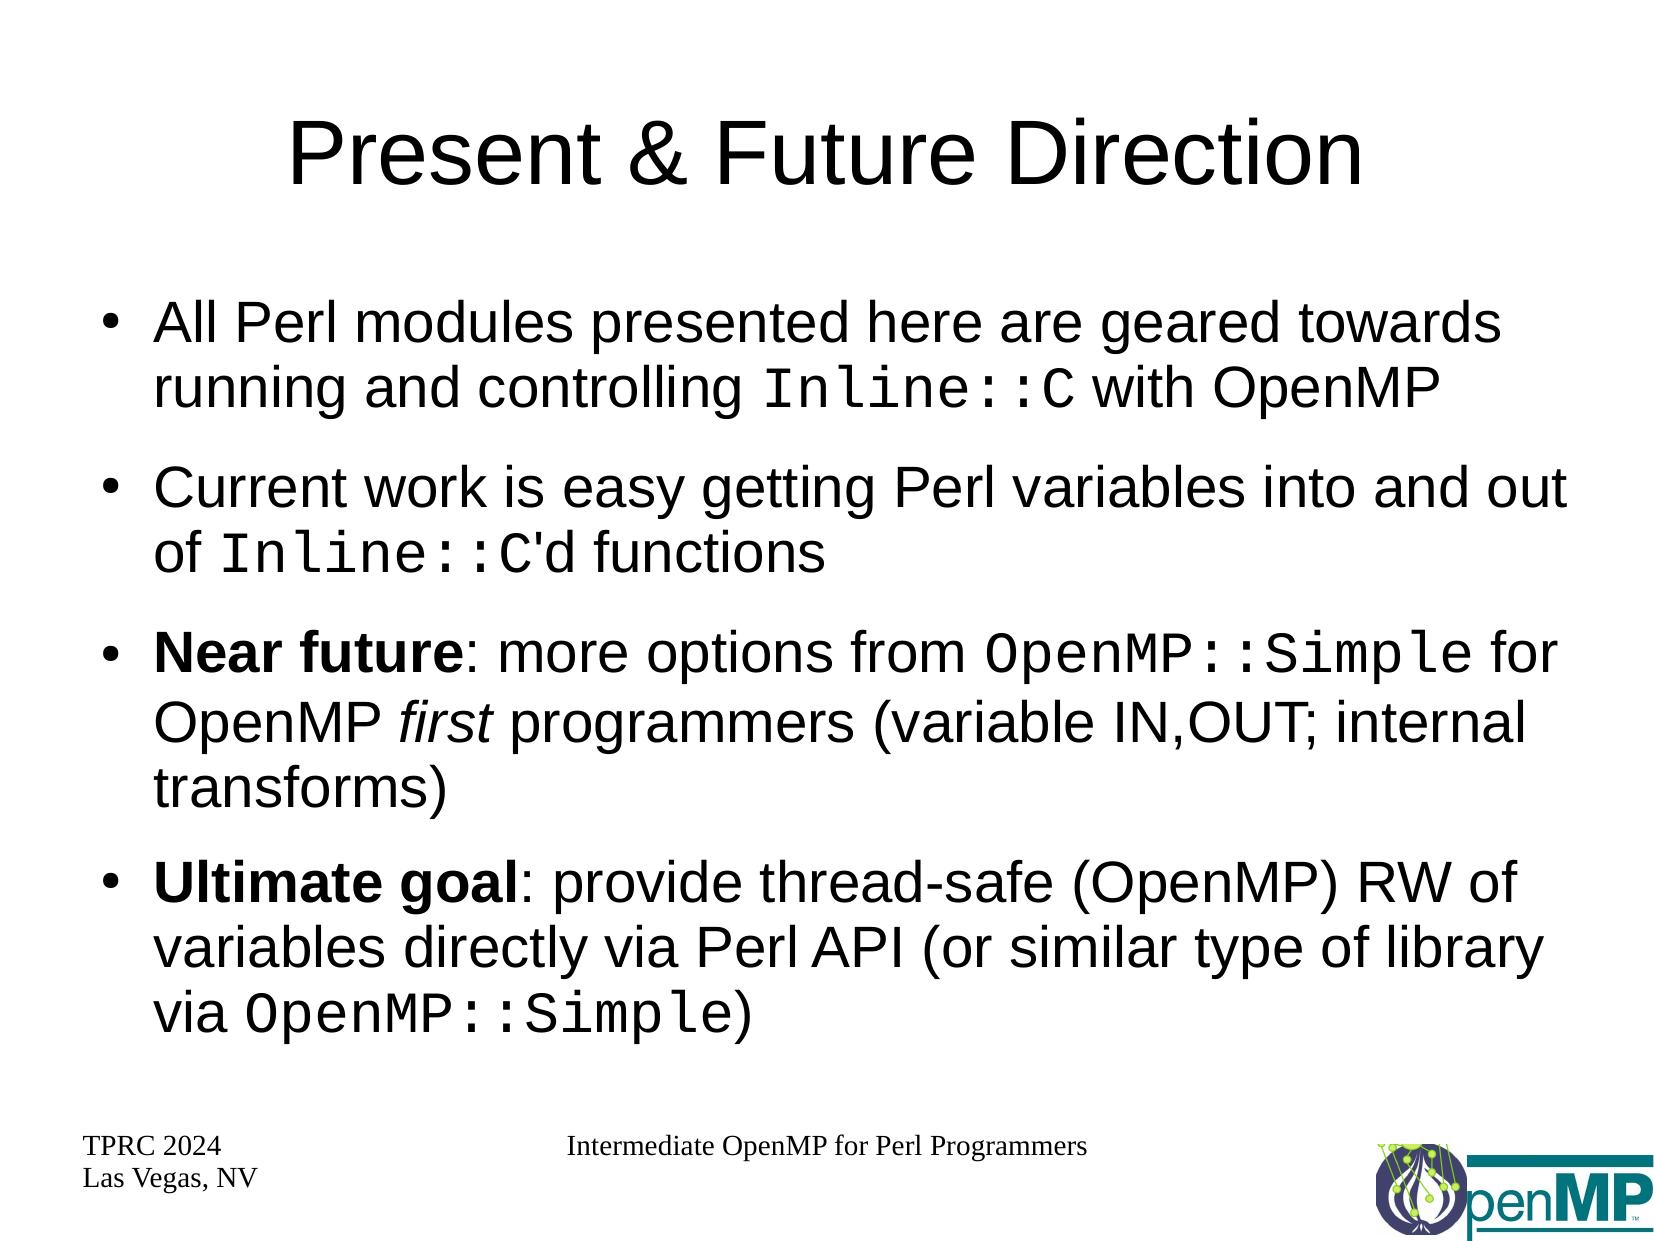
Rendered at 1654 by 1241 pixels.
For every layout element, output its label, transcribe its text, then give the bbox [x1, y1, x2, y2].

list All Perl modules presented here are geared towards running and controlling Inline::C with OpenMP Current work is easy getting Perl variables into and out of Inline::C'd functions Near future: more options from OpenMP::Simple for OpenMP first programmers (variable IN,OUT; internal transforms) Ultimate goal: provide thread-safe (OpenMP) RW of variables directly via Perl API (or similar type of library via OpenMP::Simple) [82, 290, 1571, 1109]
picture [1376, 1144, 1654, 1241]
title Present & Future Direction [82, 49, 1571, 257]
